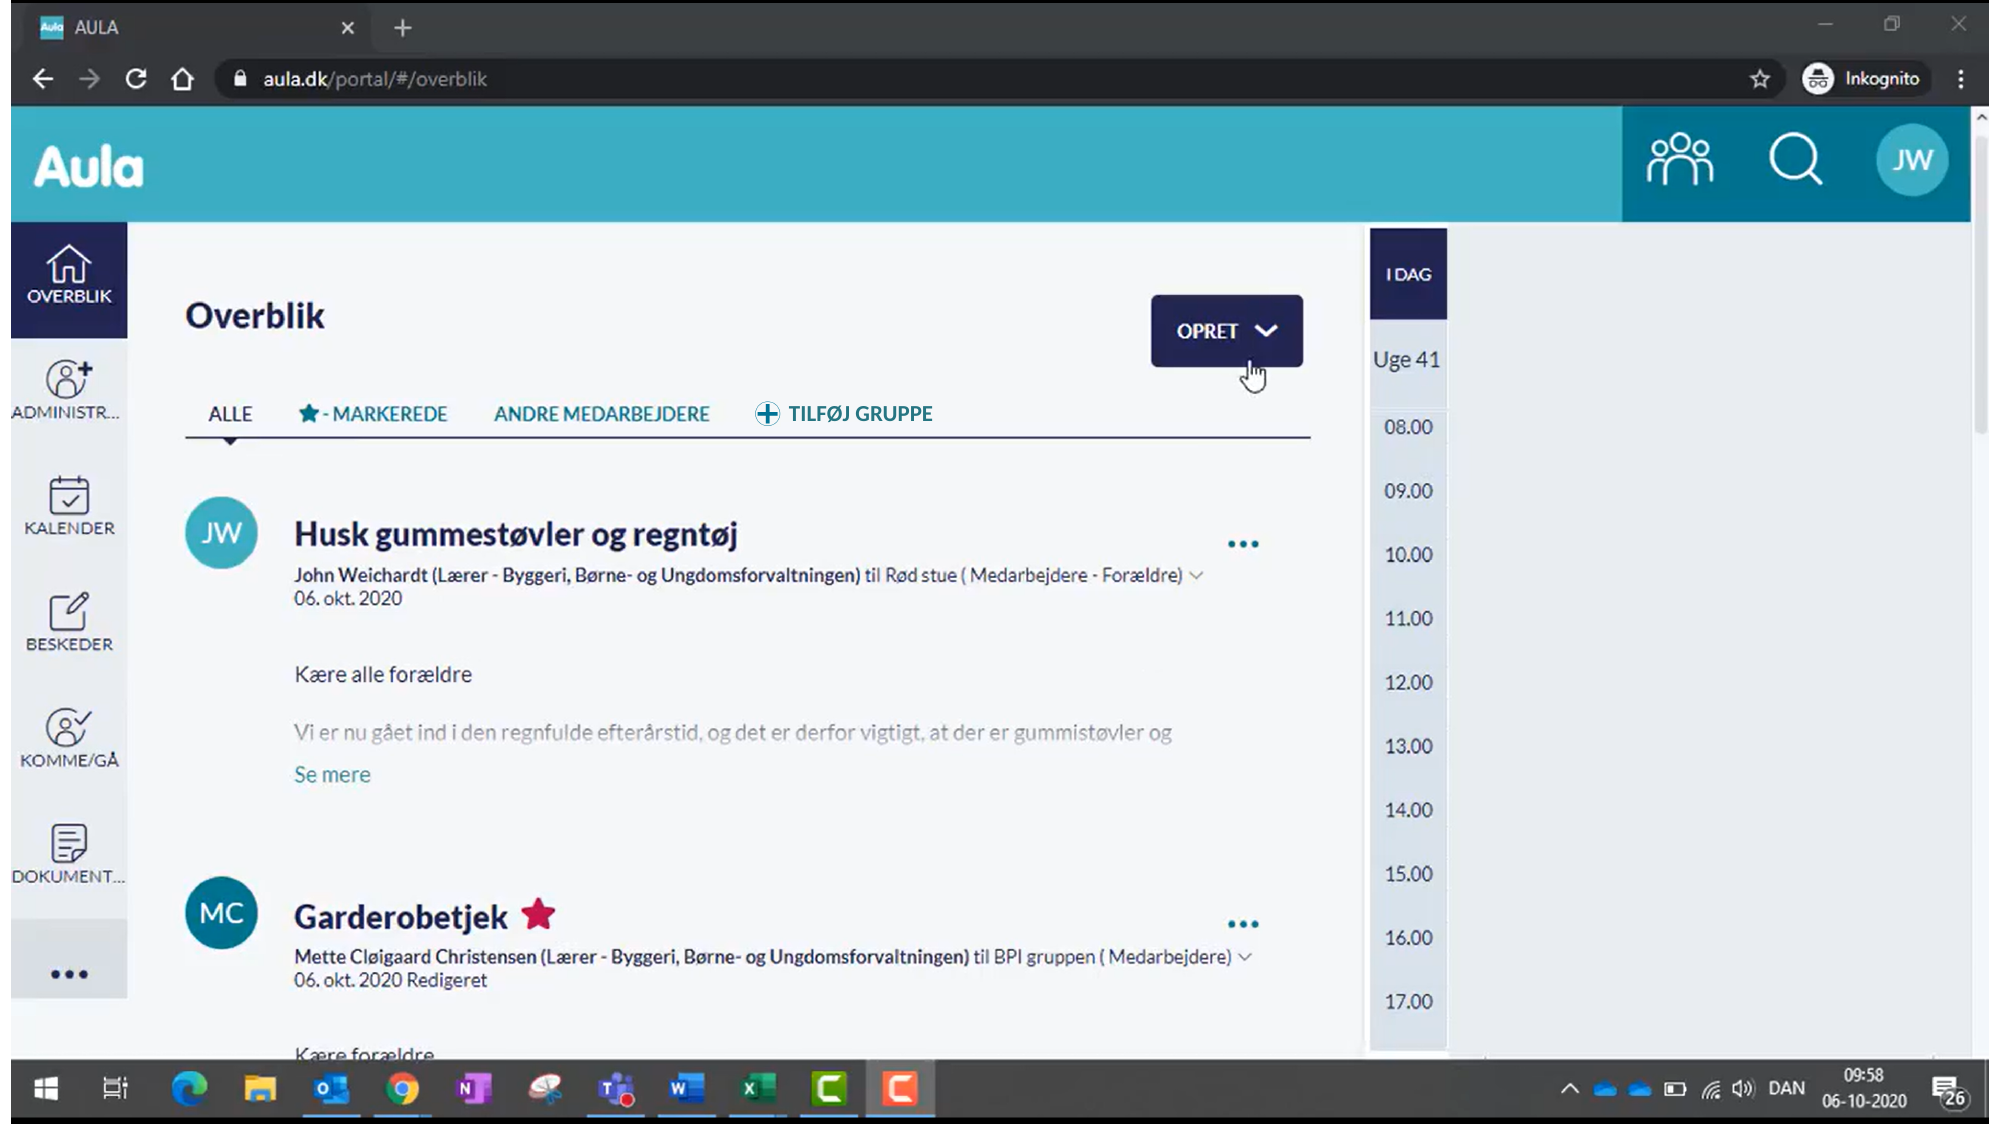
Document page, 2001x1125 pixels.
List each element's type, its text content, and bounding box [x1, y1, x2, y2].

picture [11, 0, 1989, 1125]
text_box TILFØJ GRUPPE [773, 391, 1001, 435]
